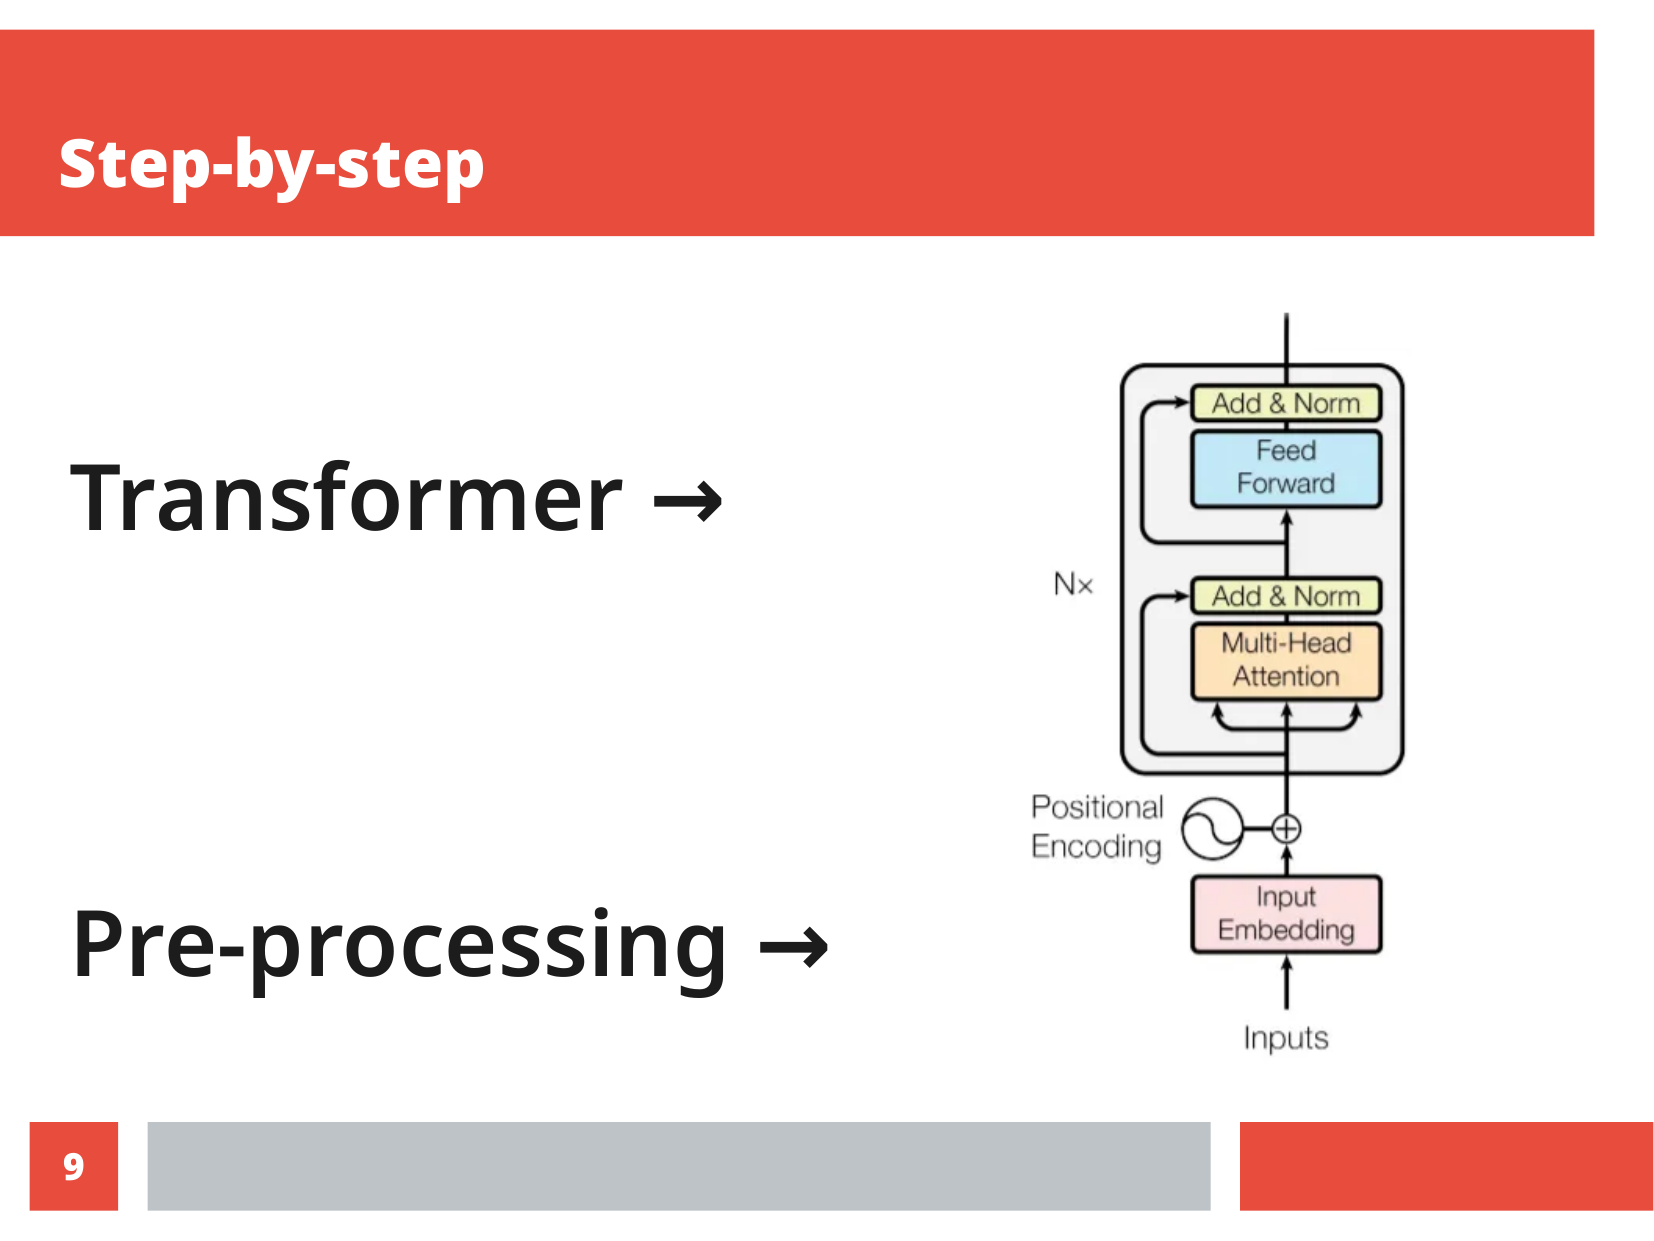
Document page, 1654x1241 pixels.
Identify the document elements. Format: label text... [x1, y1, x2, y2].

picture [1020, 299, 1447, 1078]
title Step-by-step [59, 59, 1595, 207]
list Transformer → Pre-processing → [69, 432, 1576, 1201]
